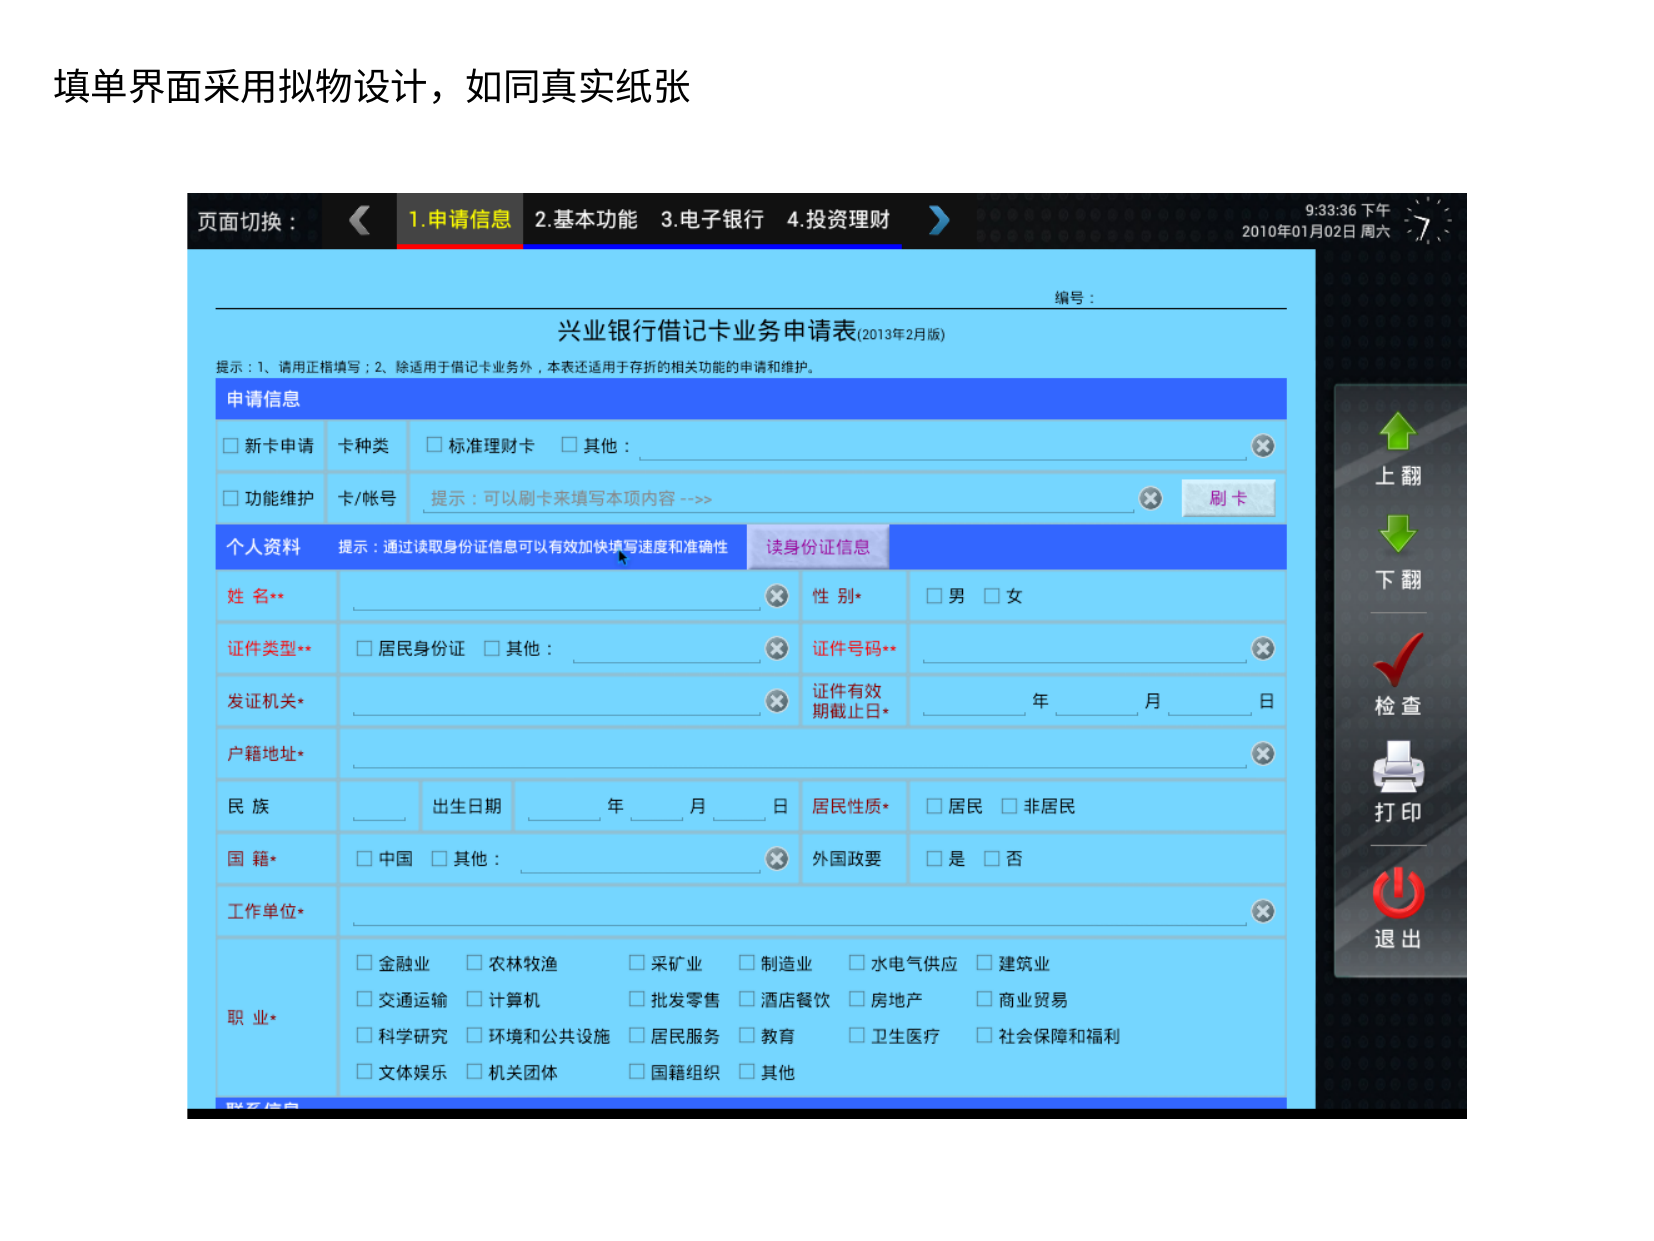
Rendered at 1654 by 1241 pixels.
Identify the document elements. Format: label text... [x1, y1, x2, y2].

picture [187, 193, 1467, 1119]
text_box 填单界面采用拟物设计，如同真实纸张 [38, 59, 706, 118]
